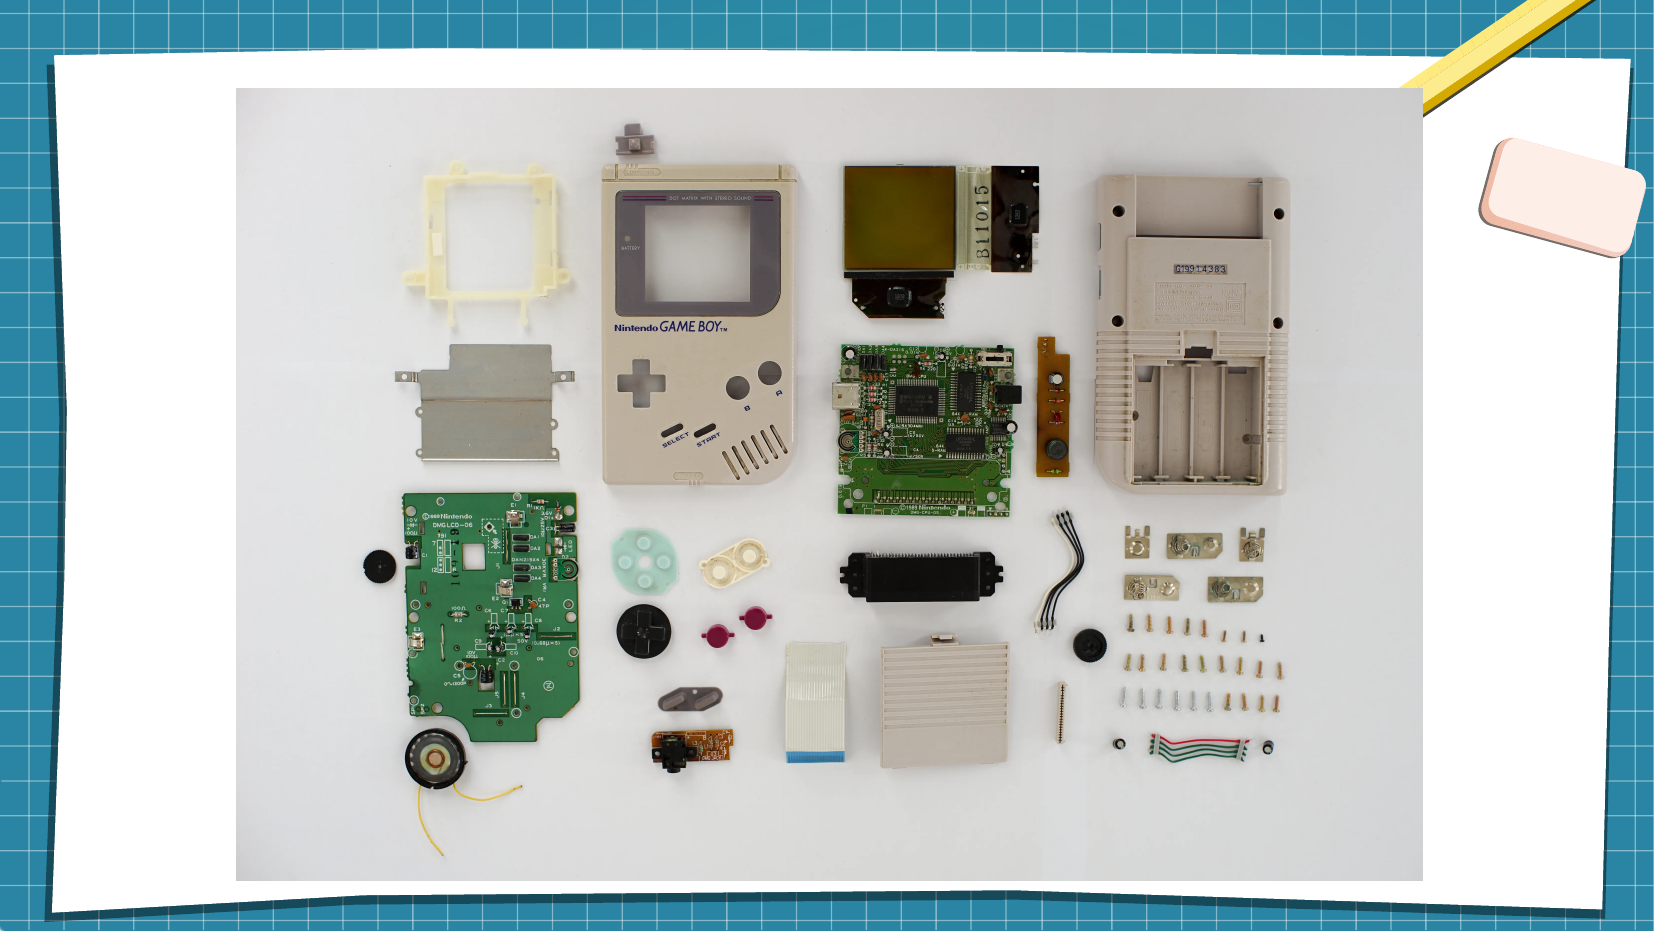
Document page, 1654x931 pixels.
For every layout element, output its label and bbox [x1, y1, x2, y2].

picture [236, 88, 1423, 881]
